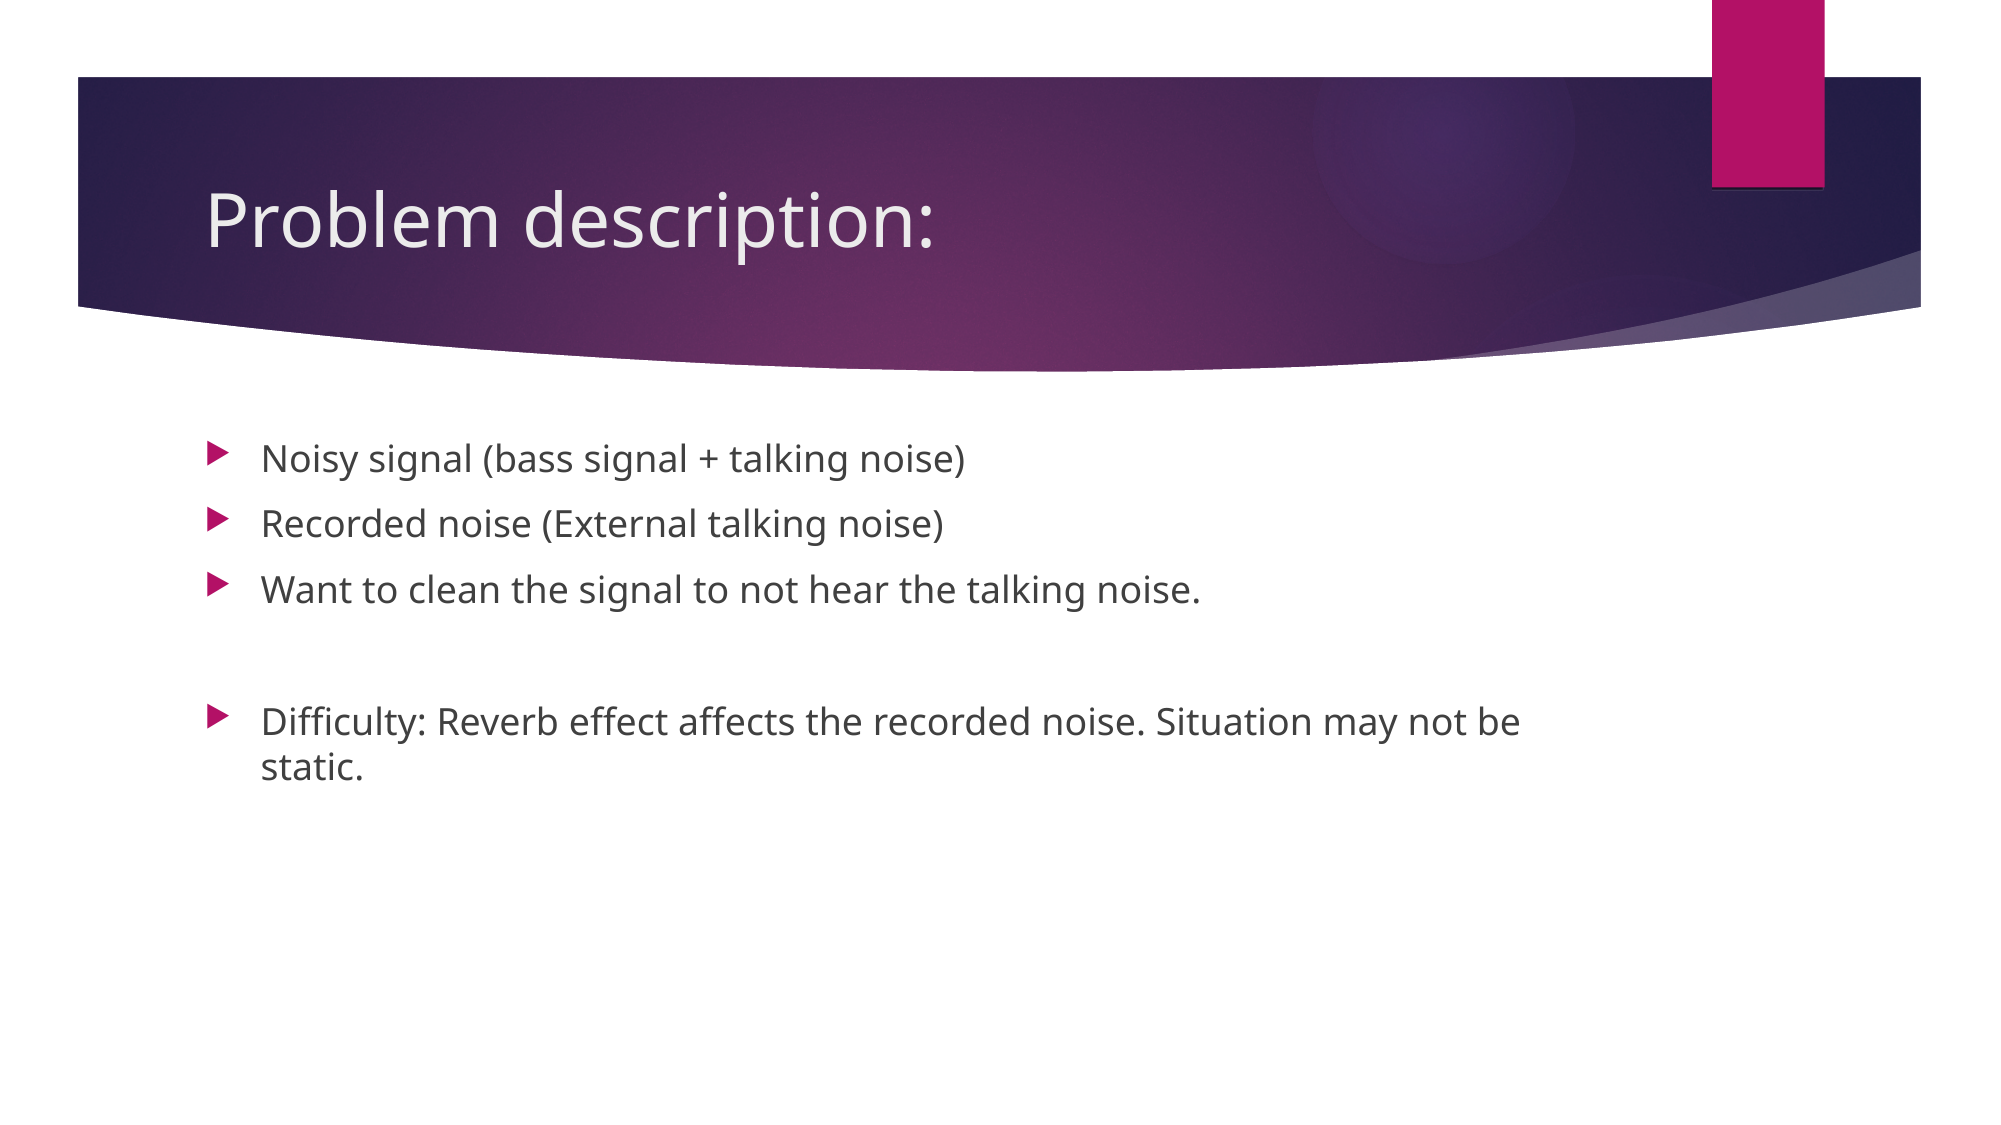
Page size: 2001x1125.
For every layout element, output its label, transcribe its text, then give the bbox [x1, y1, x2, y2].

title Problem description: [189, 159, 1627, 276]
picture [79, 78, 1920, 371]
list Noisy signal (bass signal + talking noise) Recorded noise (External talking noise) Want to clean the signal to not hear the talking noise. Difficulty: Reverb effect affects the recorded noise. Situation may not be static. [189, 427, 1638, 988]
